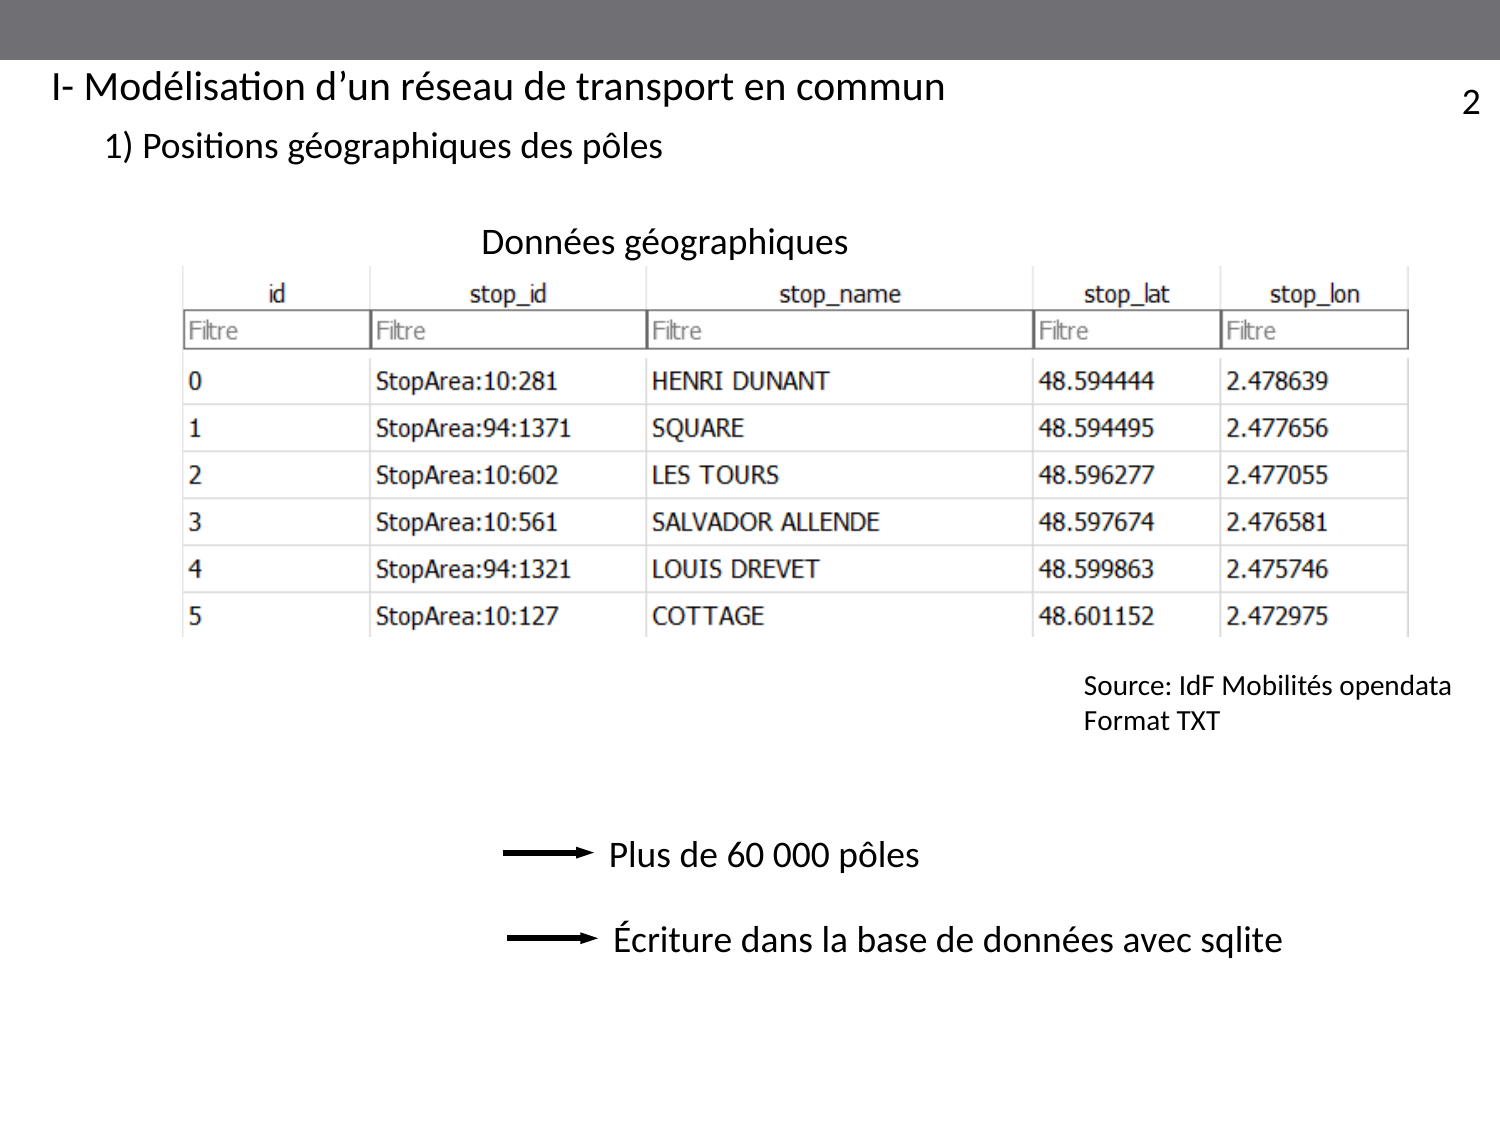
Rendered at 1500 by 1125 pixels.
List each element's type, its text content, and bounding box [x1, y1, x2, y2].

text_box Source: IdF Mobilités opendata Format TXT [1069, 659, 1468, 744]
text_box 1) Positions géographiques des pôles [88, 117, 679, 174]
text_box I- Modélisation d’un réseau de transport en commun [36, 51, 1250, 117]
picture [182, 266, 1409, 637]
text_box Données géographiques [466, 210, 864, 270]
text_box 2 [1446, 69, 1497, 131]
text_box Plus de 60 000 pôles [593, 822, 939, 883]
text_box Écriture dans la base de données avec sqlite [598, 907, 1307, 969]
